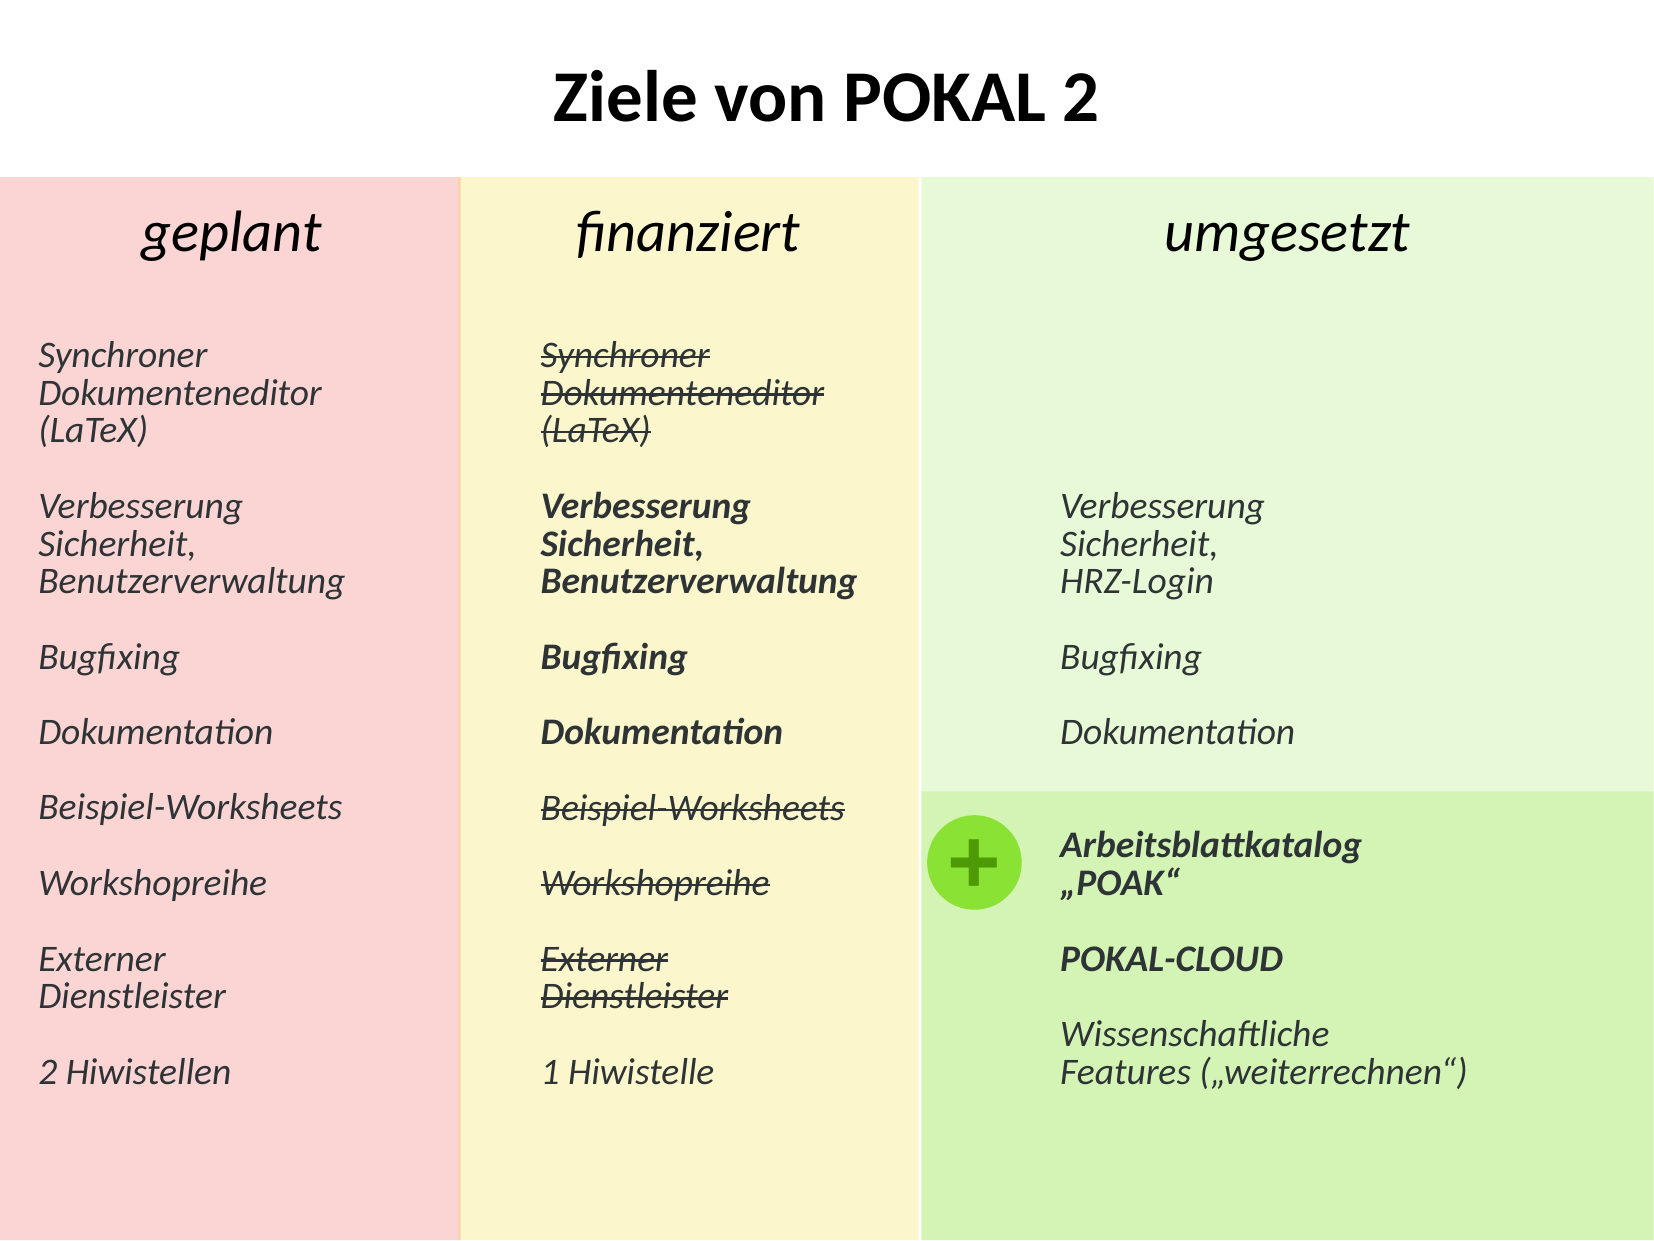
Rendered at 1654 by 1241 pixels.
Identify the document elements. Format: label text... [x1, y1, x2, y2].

text_box Verbesserung Sicherheit, HRZ-Login Bugfixing Dokumentation Arbeitsblattkatalog „POAK“ POKAL-CLOUD Wissenschaftliche Features („weiterrechnen“) [1045, 331, 1483, 1205]
text_box + [932, 803, 1016, 922]
text_box umgesetzt [1149, 200, 1426, 275]
text_box finanziert [561, 200, 816, 275]
text_box [0, 177, 919, 1241]
text_box geplant [127, 200, 337, 275]
text_box Ziele von POKAL 2 [539, 59, 1116, 147]
text_box Synchroner Dokumenteneditor (LaTeX) Verbesserung Sicherheit, Benutzerverwaltung Bugfixing Dokumentation Beispiel-Worksheets Workshopreihe Externer Dienstleister 1 Hiwistelle [525, 331, 873, 1102]
text_box [921, 177, 1654, 1241]
text_box Synchroner Dokumenteneditor (LaTeX) Verbesserung Sicherheit, Benutzerverwaltung Bugfixing Dokumentation Beispiel-Worksheets Workshopreihe Externer Dienstleister 2 Hiwistellen [23, 331, 361, 1102]
